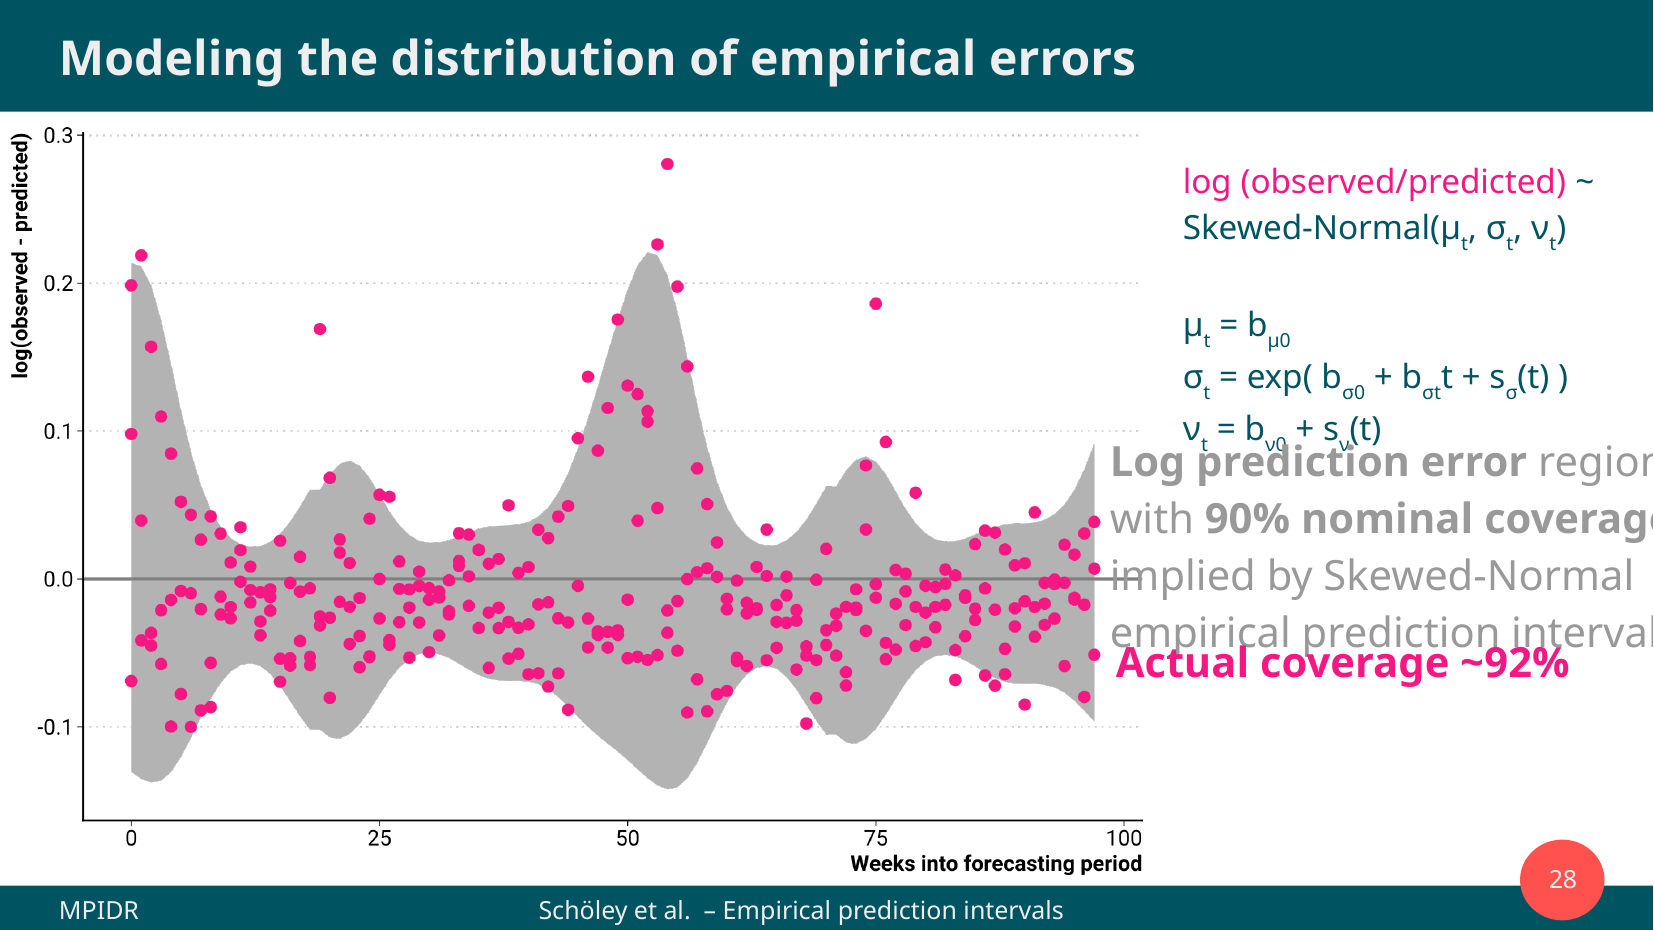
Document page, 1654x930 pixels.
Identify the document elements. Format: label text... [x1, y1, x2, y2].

text_box Actual coverage ~92% [1101, 625, 1551, 738]
picture [10, 127, 1143, 875]
text_box log (observed/predicted) ~ Skewed-Normal(μt, σt, νt) μt = bμ0 σt = exp( bσ0 + bσtt + sσ(t) ) νt = bν0 + sν(t) [1168, 151, 1596, 424]
text_box Log prediction error region with 90% nominal coverage implied by Skewed-Normal empirical prediction intervals [1094, 424, 1653, 685]
title Modeling the distribution of empirical errors [58, 0, 1594, 117]
